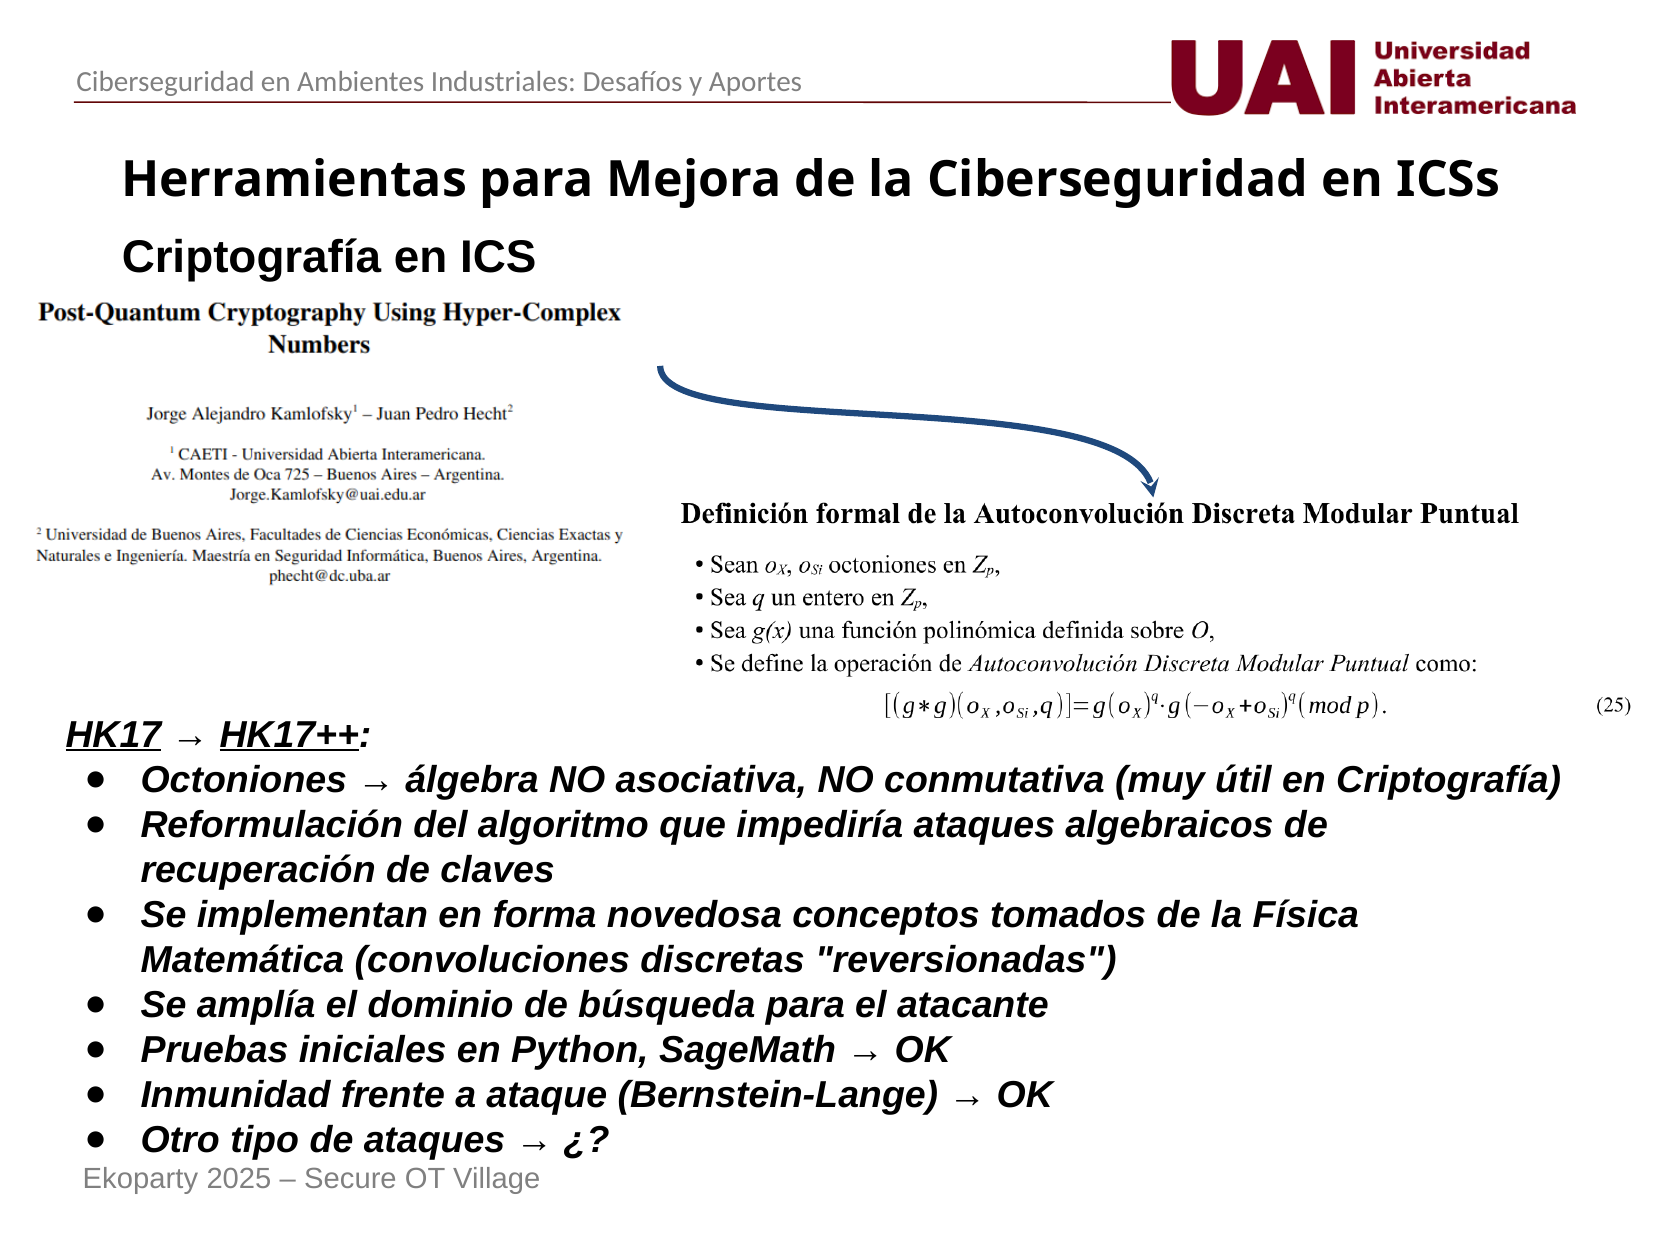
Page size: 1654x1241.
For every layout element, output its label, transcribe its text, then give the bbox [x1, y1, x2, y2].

picture [23, 296, 645, 591]
text_box Herramientas para Mejora de la Ciberseguridad en ICSs [106, 135, 1516, 219]
picture [1171, 40, 1577, 116]
text_box Criptografía en ICS [107, 223, 1512, 694]
text_box HK17 → HK17++: Octoniones → álgebra NO asociativa, NO conmutativa (muy útil en Criptografía) Reformulación del algoritmo que impediría ataques algebraicos de recuperación de claves Se implementan en forma novedosa conceptos tomados de la Física Matemática (convoluciones discretas "reversionadas") Se amplía el dominio de búsqueda para el atacante Pruebas iniciales en Python, SageMath → OK Inmunidad frente a ataque (Bernstein-Lange) → OK Otro tipo de ataques → ¿? [50, 694, 1589, 1175]
picture [670, 497, 1637, 733]
